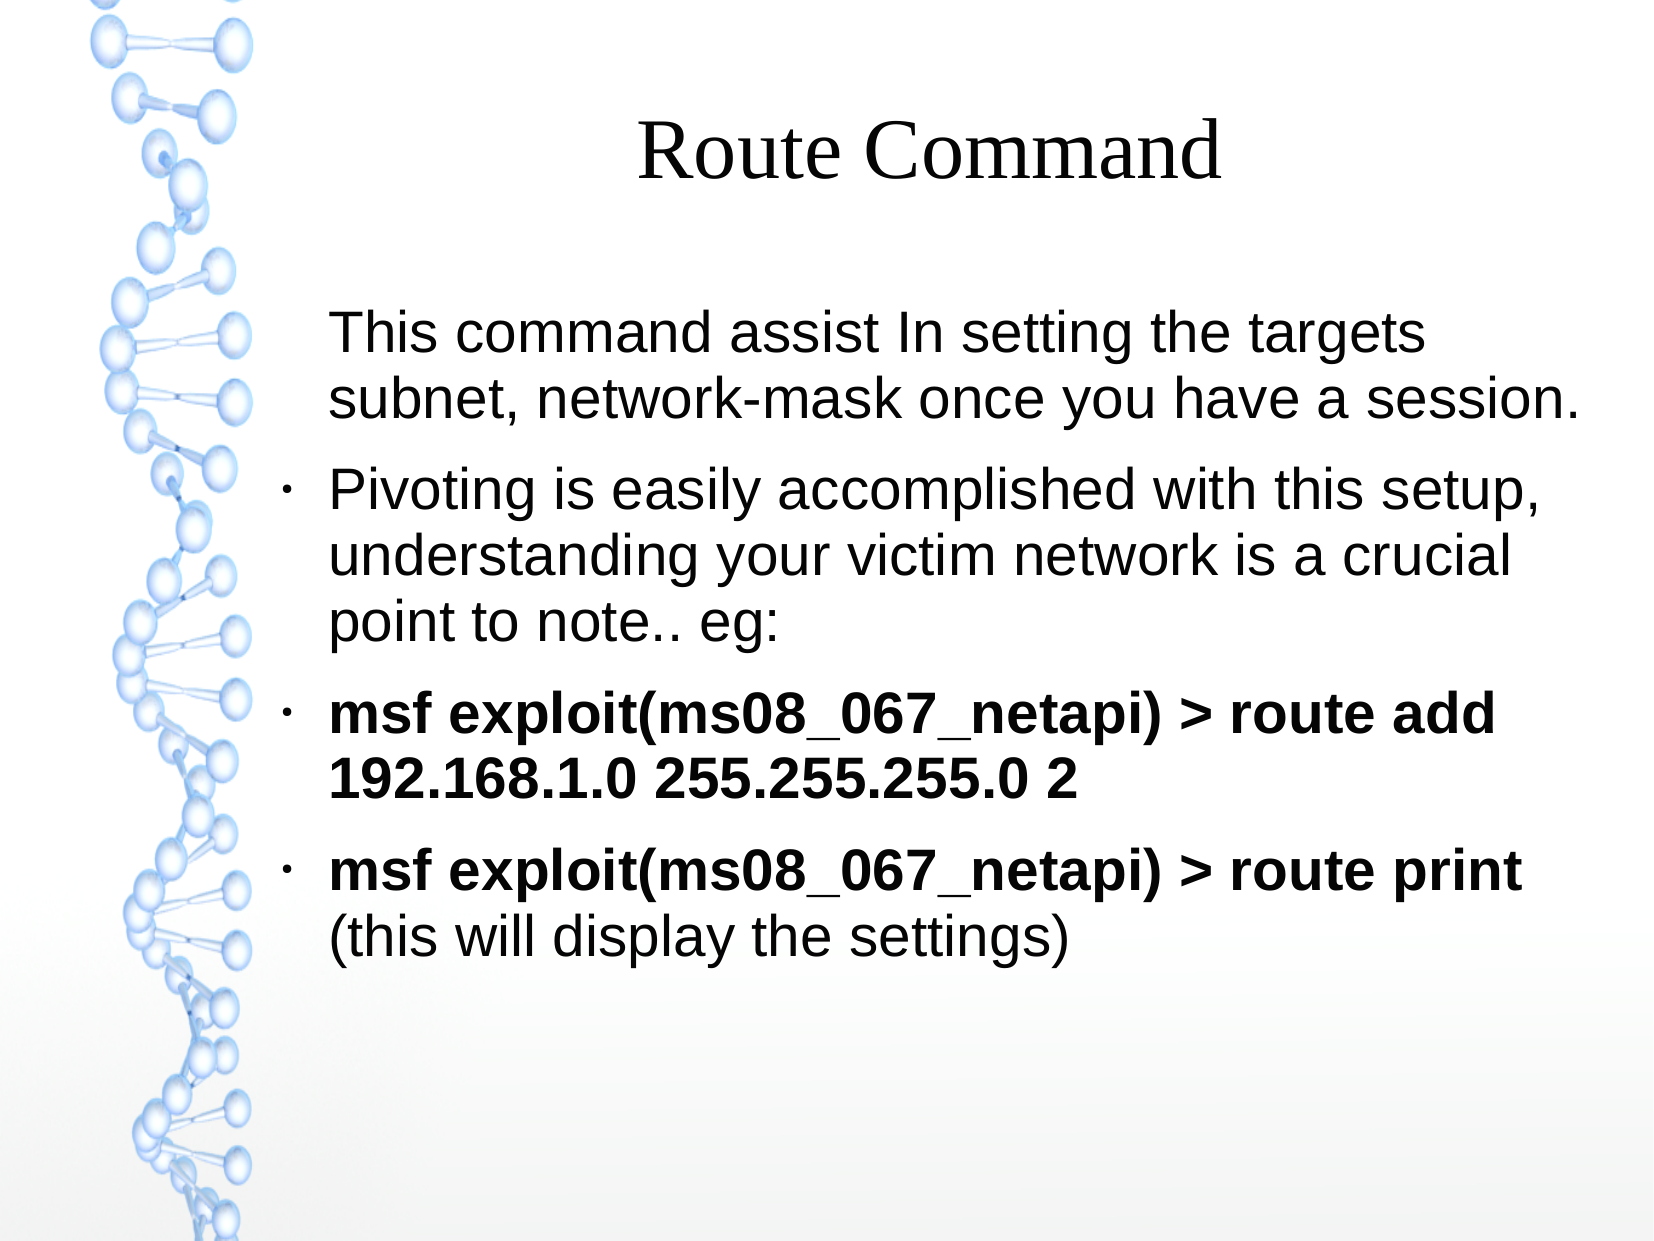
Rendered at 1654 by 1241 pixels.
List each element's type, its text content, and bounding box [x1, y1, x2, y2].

picture [0, 0, 1654, 1241]
title Route Command [265, 47, 1595, 252]
list This command assist In setting the targets subnet, network-mask once you have a session. Pivoting is easily accomplished with this setup, understanding your victim network is a crucial point to note.. eg: msf exploit(ms08_067_netapi) > route add 192.168.1.0 255.255.255.0 2 msf exploit(ms08_067_netapi) > route print (this will display the settings) [265, 299, 1595, 1019]
